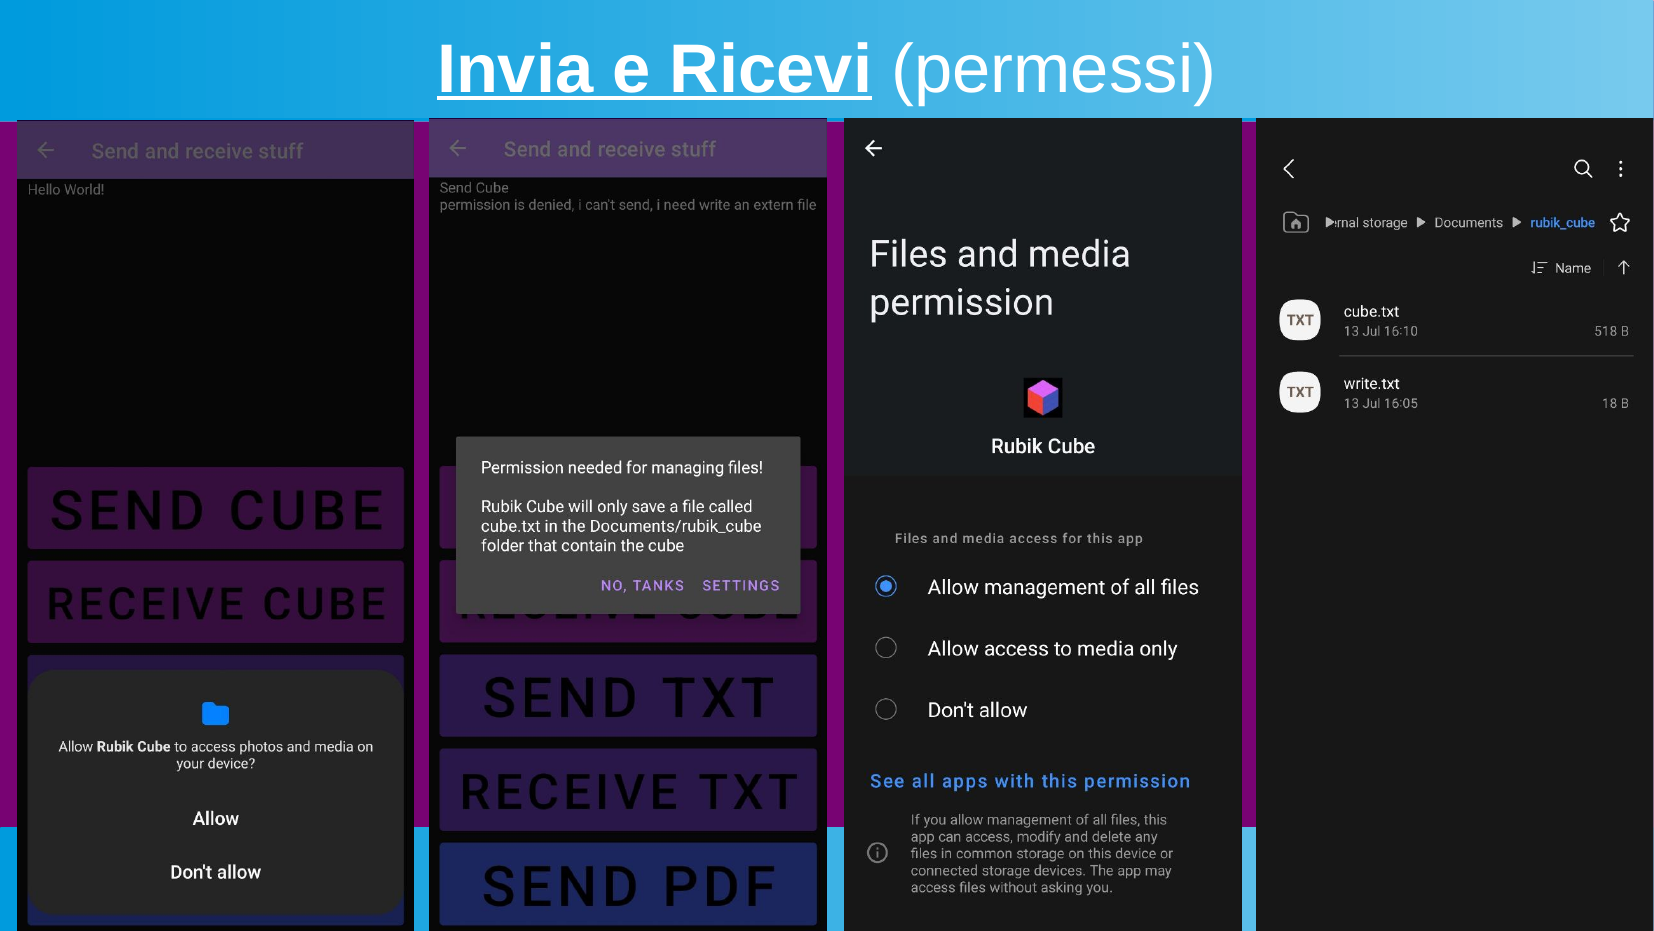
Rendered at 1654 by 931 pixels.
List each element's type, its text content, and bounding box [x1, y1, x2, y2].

title Invia e Ricevi (permessi) [59, 29, 1595, 108]
picture [429, 118, 827, 931]
picture [1256, 1, 1654, 931]
picture [17, 121, 414, 931]
picture [844, 118, 1242, 931]
